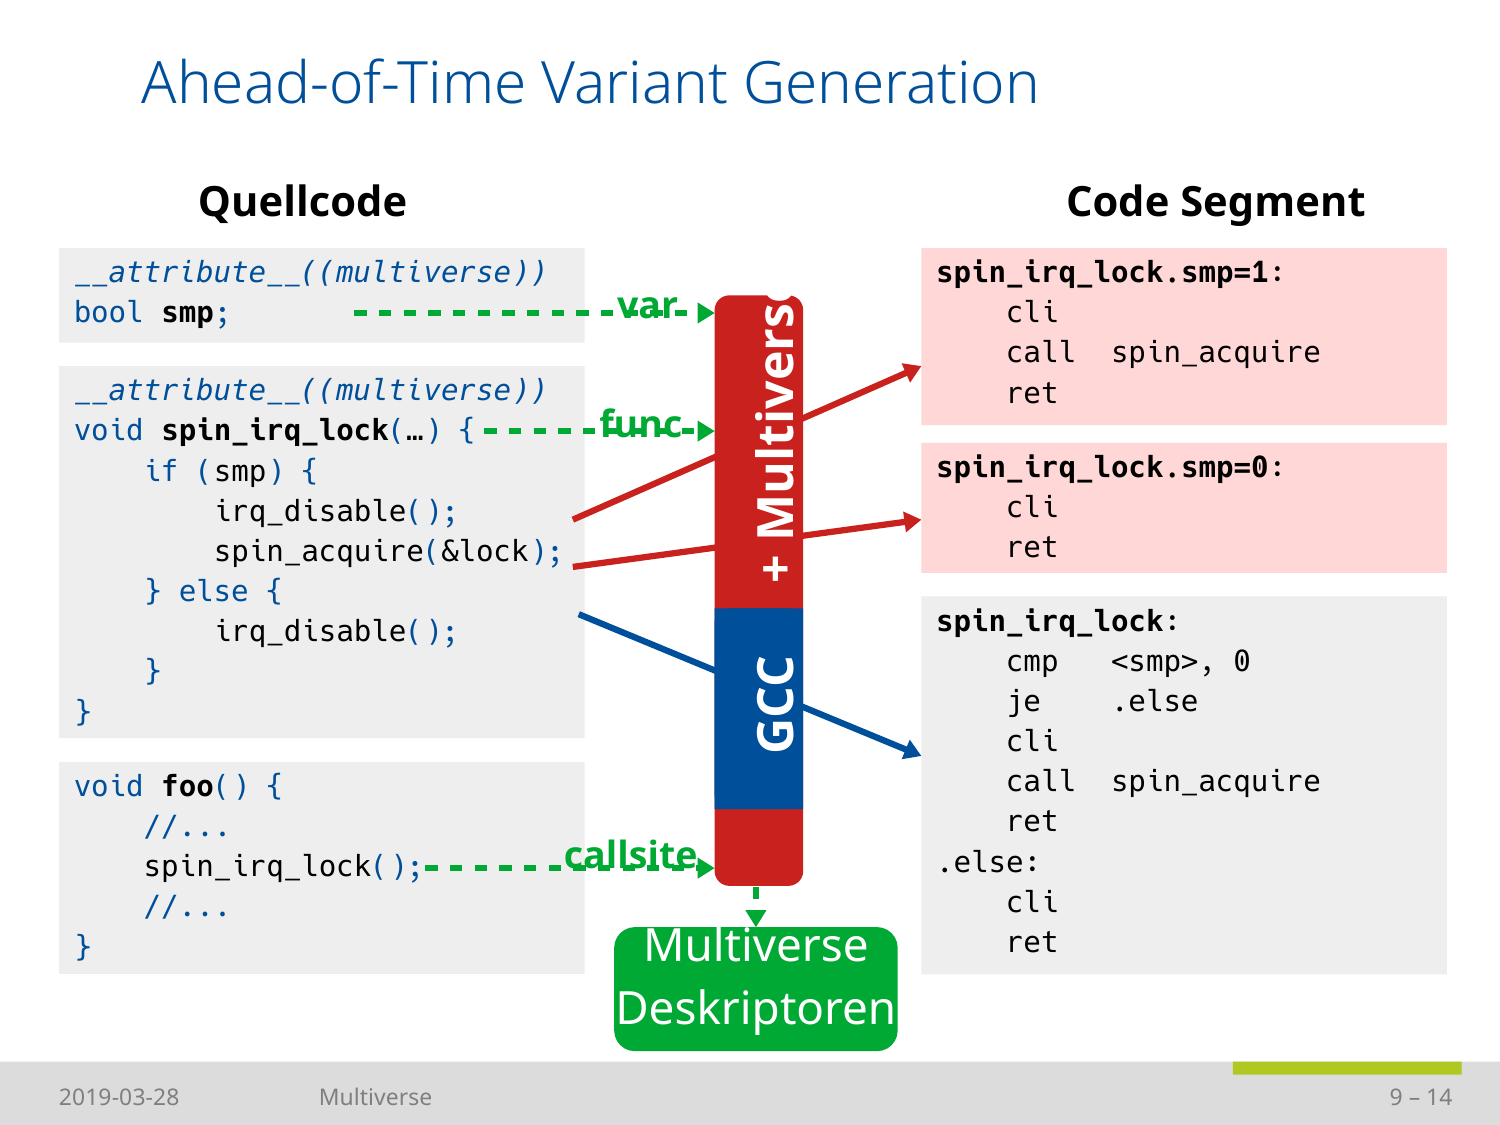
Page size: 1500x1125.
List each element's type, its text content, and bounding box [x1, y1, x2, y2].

text_box spin_irq_lock: cmp <smp>, 0 je .else cli call spin_acquire ret .else: cli ret [921, 596, 1447, 975]
text_box Code Segment [1051, 163, 1324, 221]
text_box + Multiverse [732, 310, 798, 598]
text_box func [584, 389, 683, 443]
text_box __attribute__((multiverse)) bool smp; [59, 248, 585, 343]
text_box __attribute__((multiverse)) void spin_irq_lock(…) { if (smp) { irq_disable(); spin_acquire(&lock); } else { irq_disable(); } } [59, 366, 585, 739]
text_box var [602, 271, 679, 325]
text_box void foo() { //... spin_irq_lock(); //... } [59, 761, 585, 974]
text_box [714, 674, 804, 886]
text_box Quellcode [183, 163, 422, 221]
text_box GCC [732, 655, 798, 770]
text_box [714, 295, 804, 703]
title Ahead-of-Time Variant Generation [141, 41, 1223, 101]
text_box callsite [549, 820, 686, 874]
text_box Multiverse Deskriptoren [614, 927, 898, 1052]
text_box spin_irq_lock.smp=1: cli call spin_acquire ret [921, 248, 1447, 426]
text_box spin_irq_lock.smp=0: cli ret [921, 442, 1447, 573]
